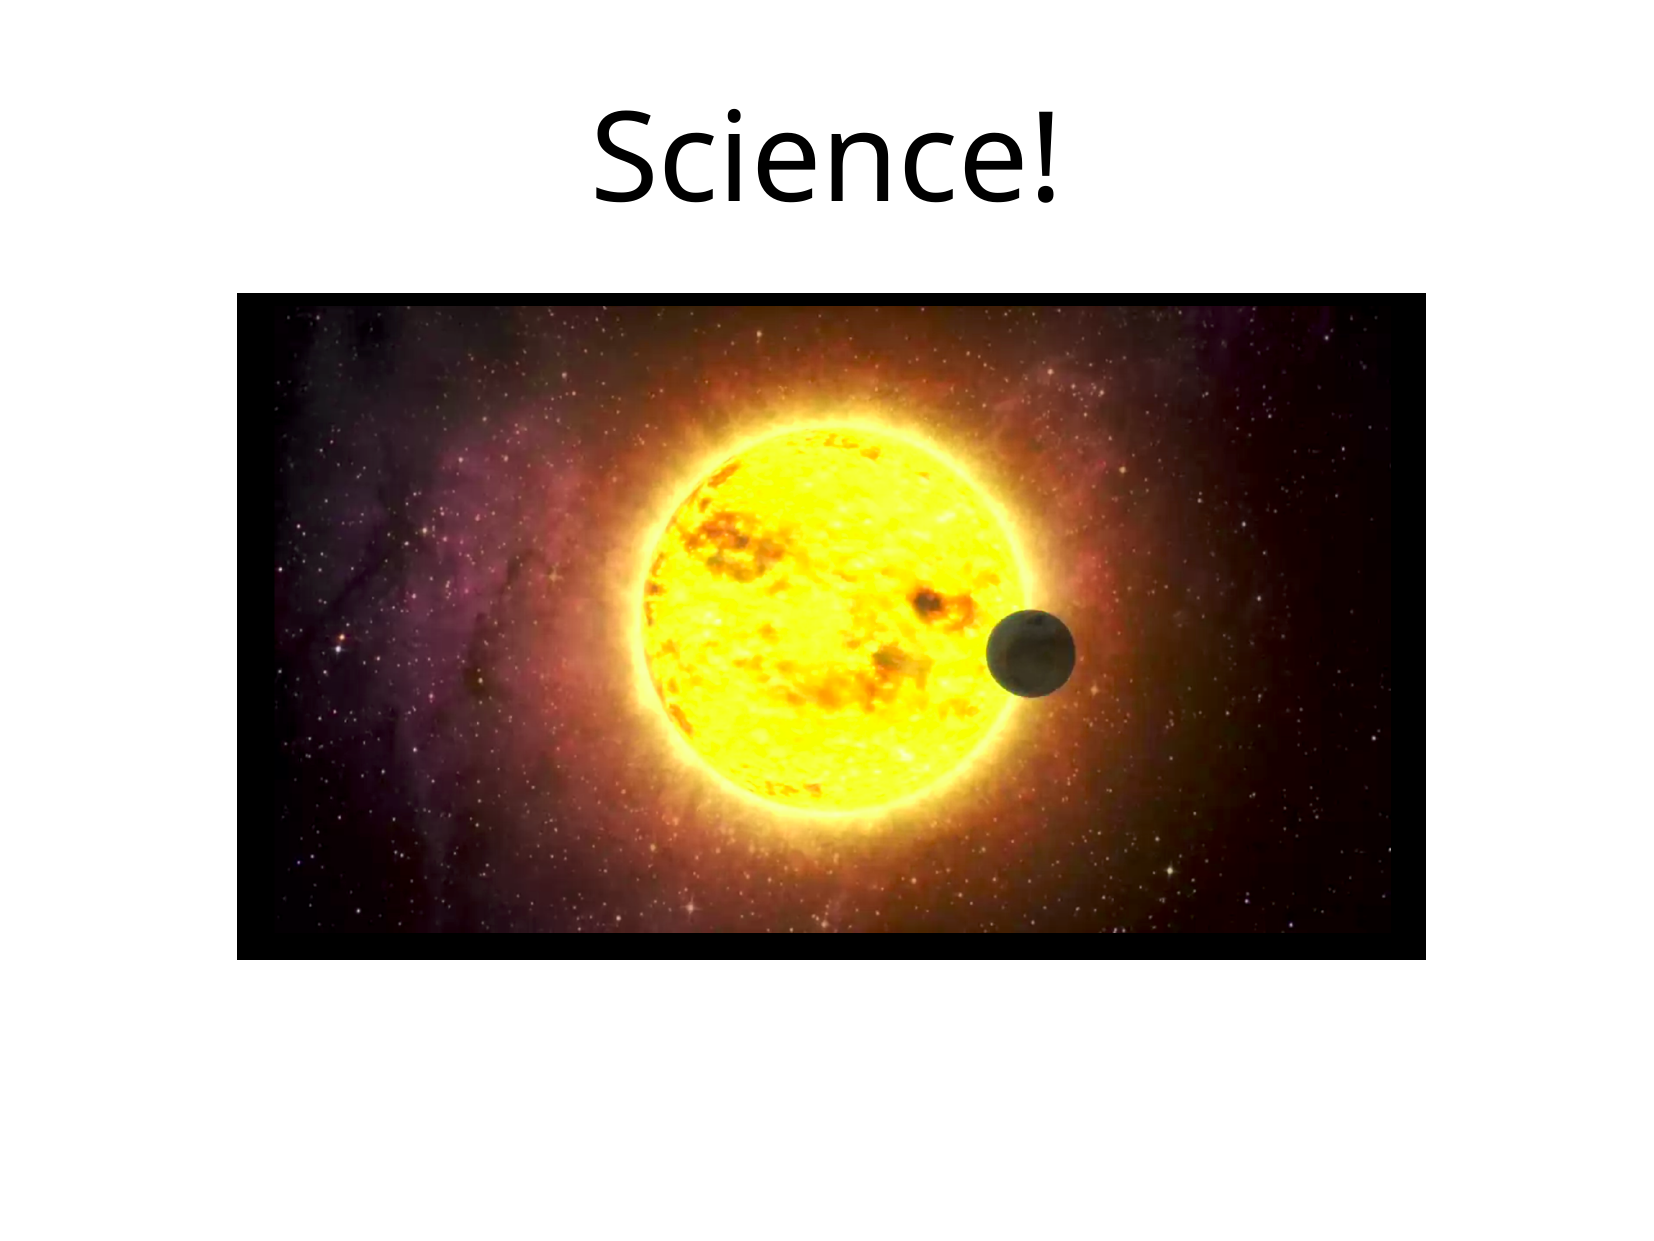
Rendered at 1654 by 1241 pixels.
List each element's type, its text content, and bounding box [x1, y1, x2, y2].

title Science! [82, 49, 1571, 257]
picture [237, 293, 1426, 961]
